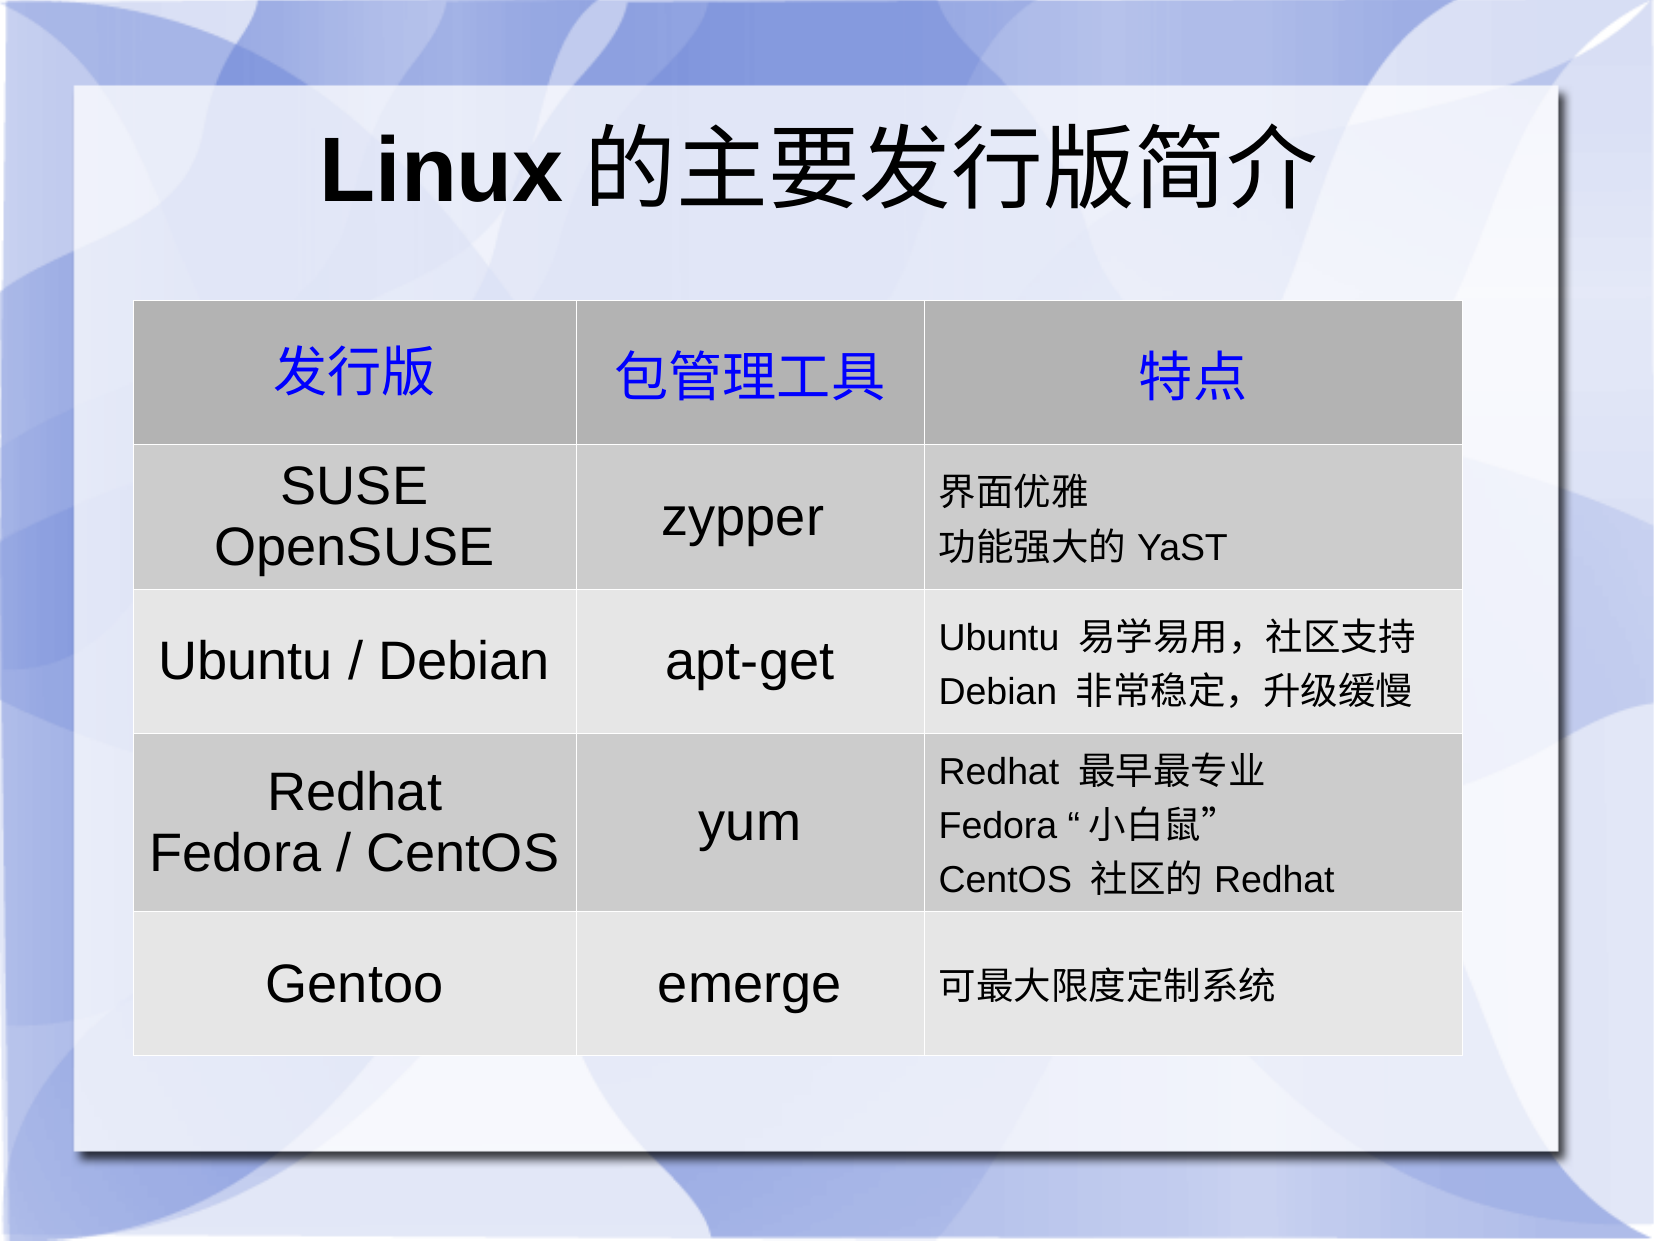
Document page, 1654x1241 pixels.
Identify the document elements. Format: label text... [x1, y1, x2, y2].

table_cell Redhat 最早最专业 Fedora “小白鼠” CentOS 社区的Redhat [925, 734, 1462, 911]
table_cell Gentoo [134, 912, 576, 1055]
table_cell 界面优雅 功能强大的YaST [925, 445, 1462, 589]
table_cell Ubuntu 易学易用，社区支持 Debian 非常稳定，升级缓慢 [925, 590, 1462, 733]
picture [0, 0, 1654, 1241]
table_header 特点 [925, 301, 1462, 444]
title Linux的主要发行版简介 [82, 98, 1556, 226]
table_cell zypper [577, 445, 924, 589]
table_header 发行版 [134, 301, 576, 444]
table_cell yum [577, 734, 924, 911]
table_cell SUSE OpenSUSE [134, 445, 576, 589]
table_cell Redhat Fedora / CentOS [134, 734, 576, 911]
table_cell Ubuntu / Debian [134, 590, 576, 733]
table_cell apt-get [577, 590, 924, 733]
table_cell emerge [577, 912, 924, 1055]
table_cell 可最大限度定制系统 [925, 912, 1462, 1055]
table_header 包管理工具 [577, 301, 924, 444]
